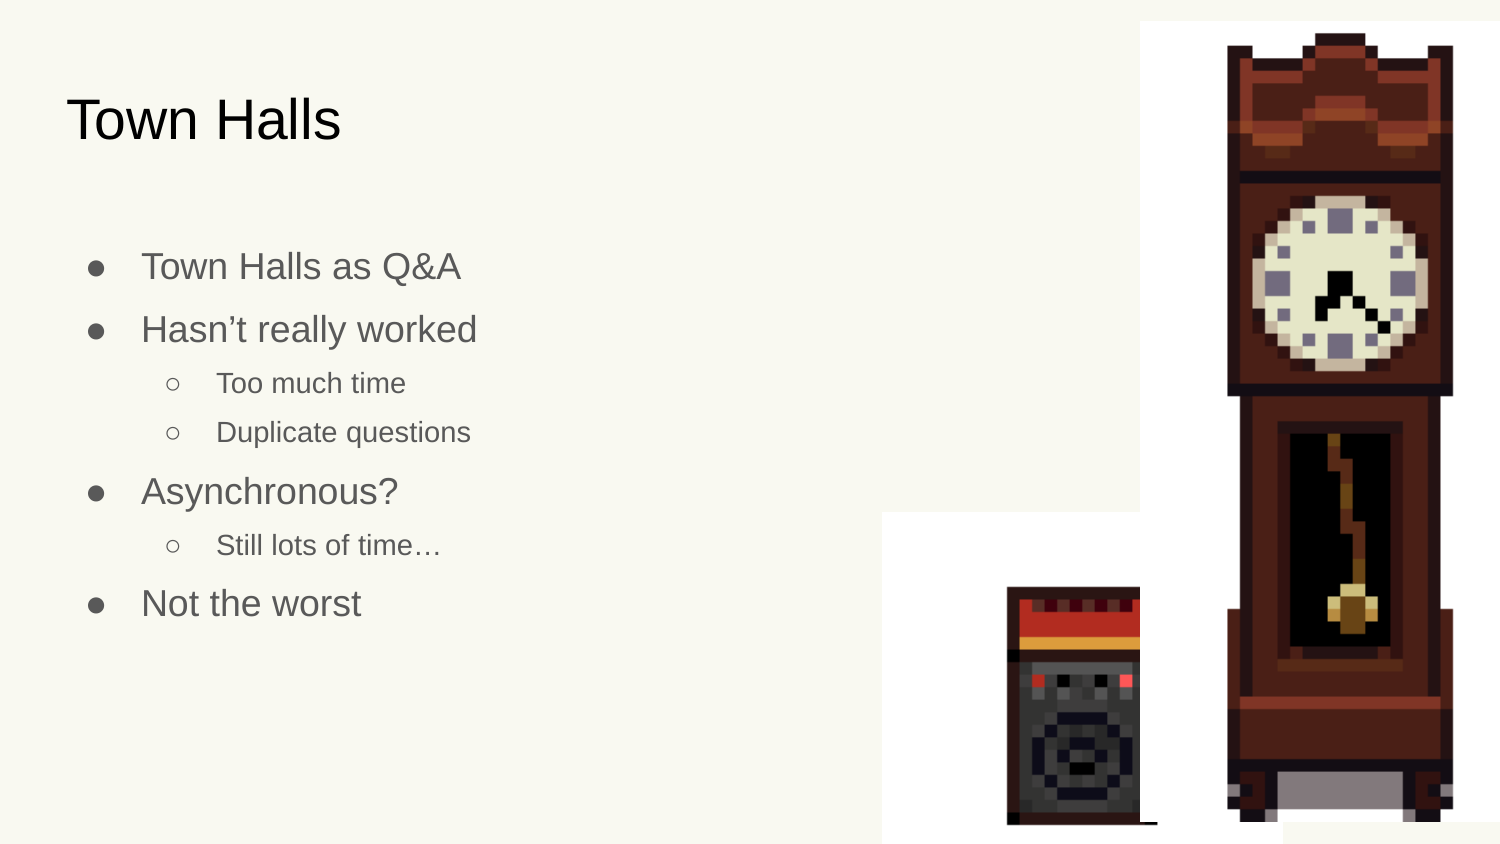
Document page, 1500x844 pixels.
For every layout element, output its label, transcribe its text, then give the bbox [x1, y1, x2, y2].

list Town Halls as Q&A Hasn’t really worked Too much time Duplicate questions Asynchronous? Still lots of time… Not the worst [51, 189, 1140, 750]
title Town Halls [51, 72, 1140, 167]
picture [882, 21, 1500, 844]
